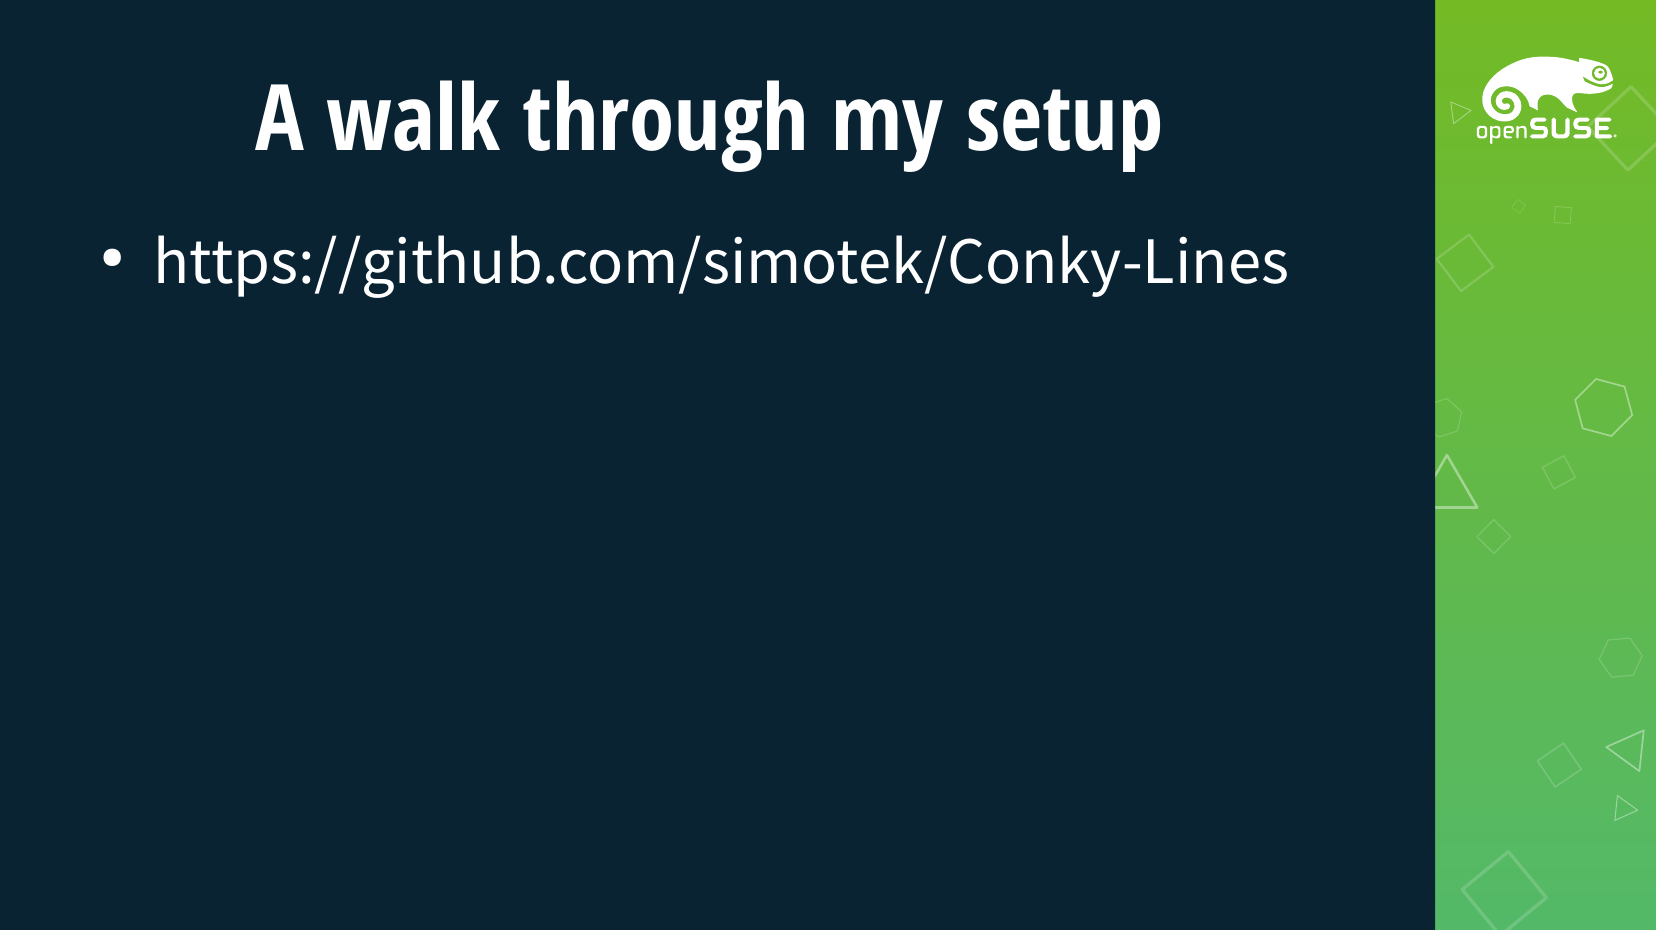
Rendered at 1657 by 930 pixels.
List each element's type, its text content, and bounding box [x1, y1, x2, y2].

list https://github.com/simotek/Conky-Lines [82, 217, 1338, 757]
title A walk through my setup [82, 37, 1338, 193]
